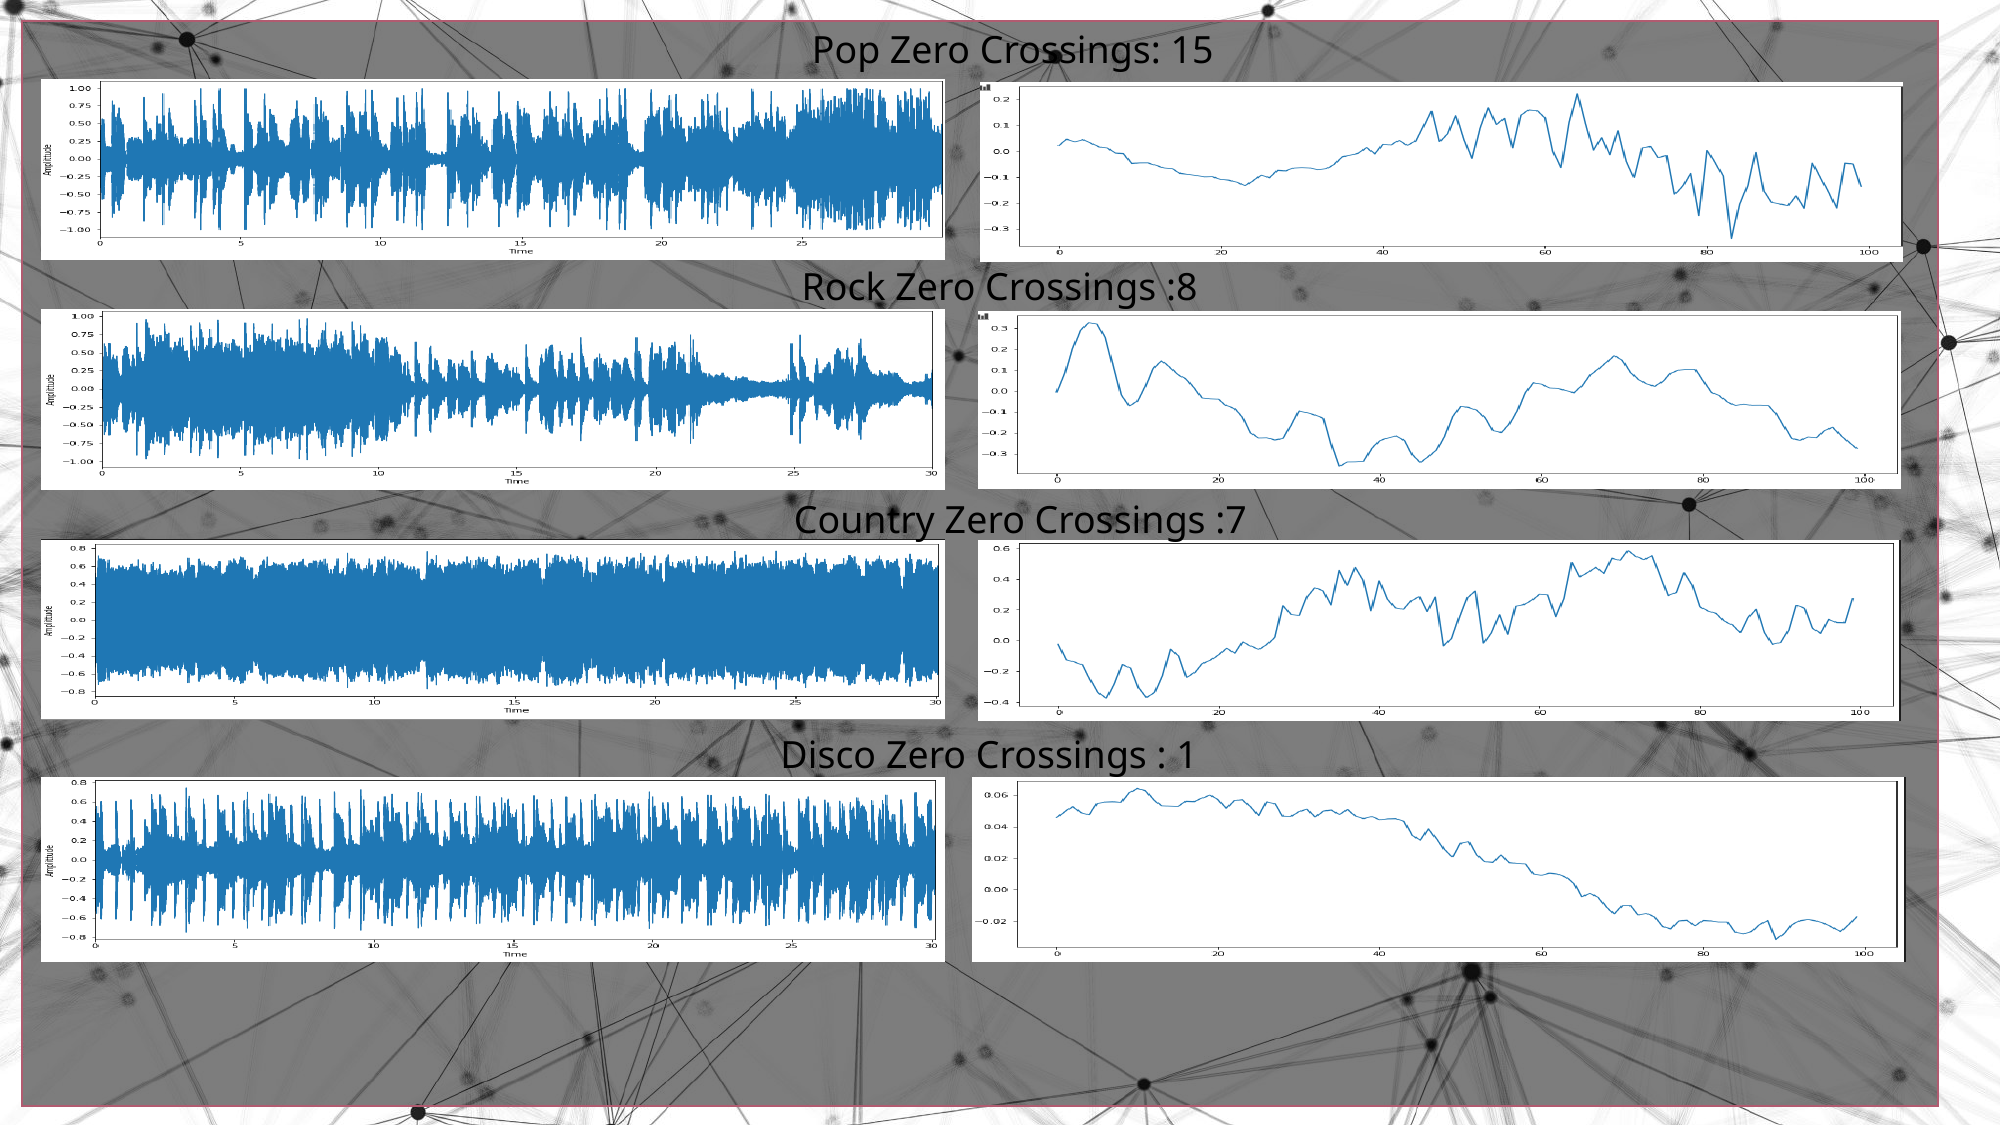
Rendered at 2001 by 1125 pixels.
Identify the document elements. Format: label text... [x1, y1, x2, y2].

text_box Pop Zero Crossings: 15 [455, 19, 1506, 79]
text_box Rock Zero Crossings :8 [465, 255, 1394, 316]
text_box Country Zero Crossings :7 [447, 488, 1553, 549]
text_box [22, 20, 1938, 1107]
text_box Disco Zero Crossings : 1 [560, 723, 1464, 784]
text_box [945, 316, 978, 488]
picture [0, 0, 2000, 1125]
